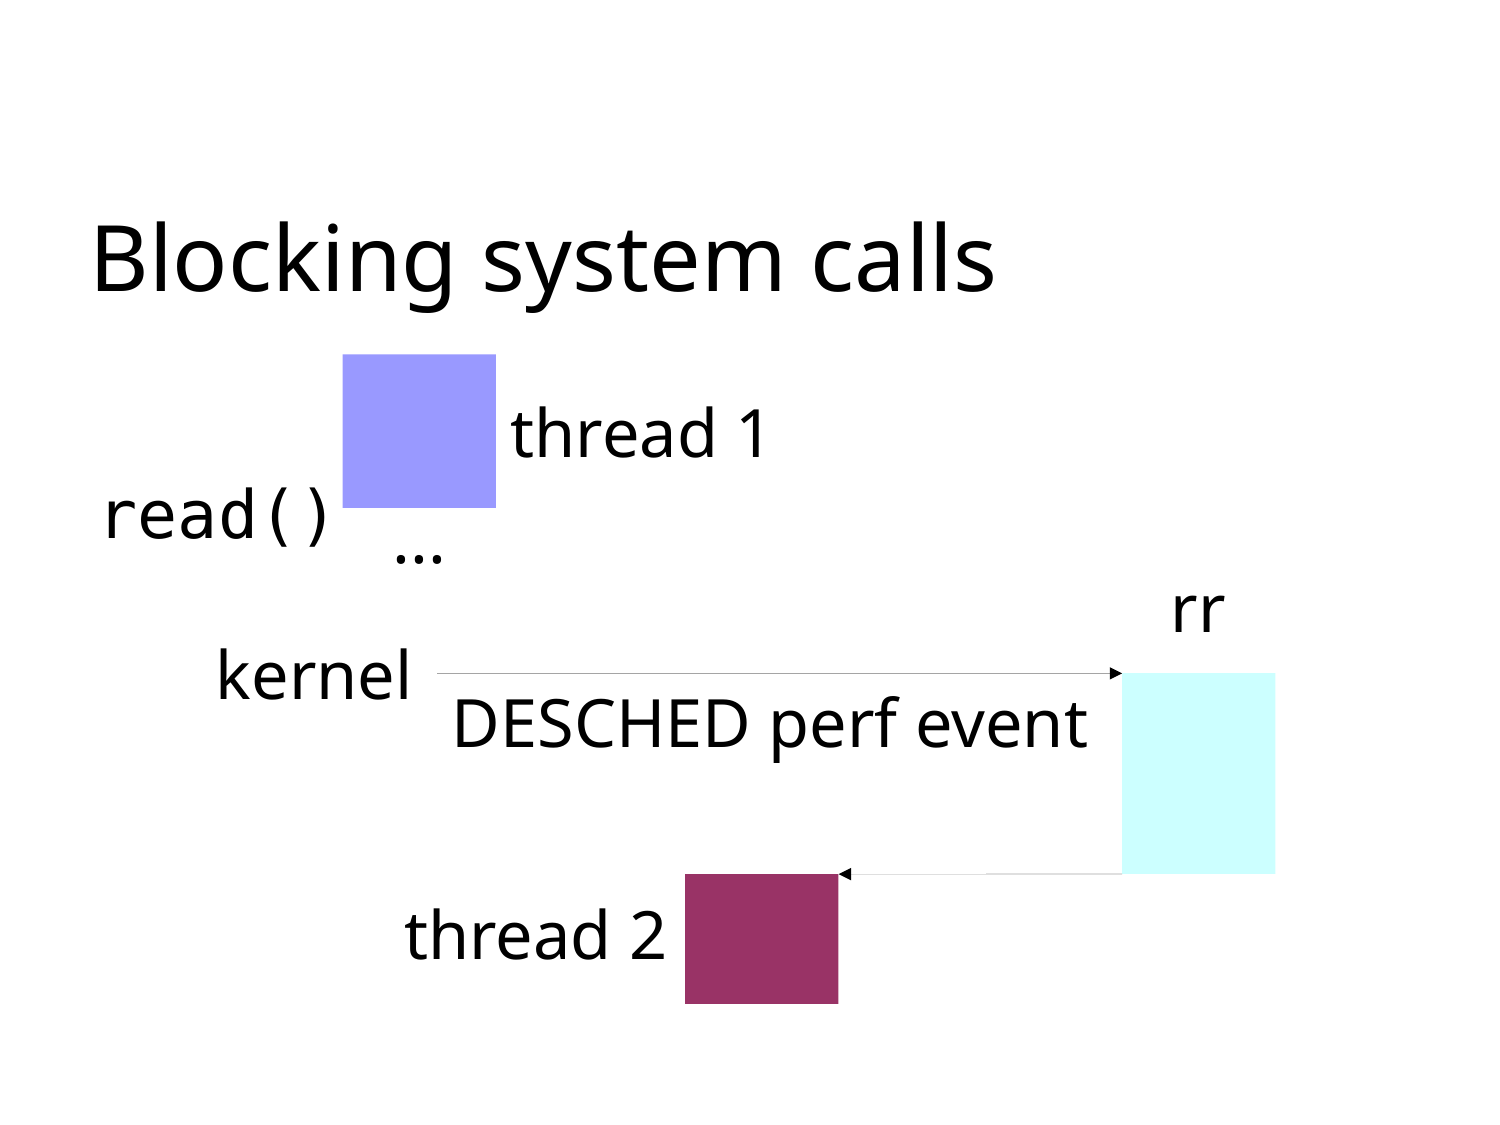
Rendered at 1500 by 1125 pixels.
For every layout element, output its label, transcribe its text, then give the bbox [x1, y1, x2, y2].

text_box [685, 874, 839, 1004]
text_box Blocking system calls [75, 172, 1500, 337]
text_box rr [1155, 558, 1252, 685]
text_box [342, 354, 496, 508]
text_box thread 2 [389, 885, 685, 992]
text_box read() [82, 464, 377, 558]
text_box ... [377, 489, 532, 595]
text_box kernel [200, 625, 496, 732]
text_box DESCHED perf event [437, 673, 1122, 780]
text_box thread 1 [496, 383, 792, 489]
text_box [1122, 673, 1276, 874]
